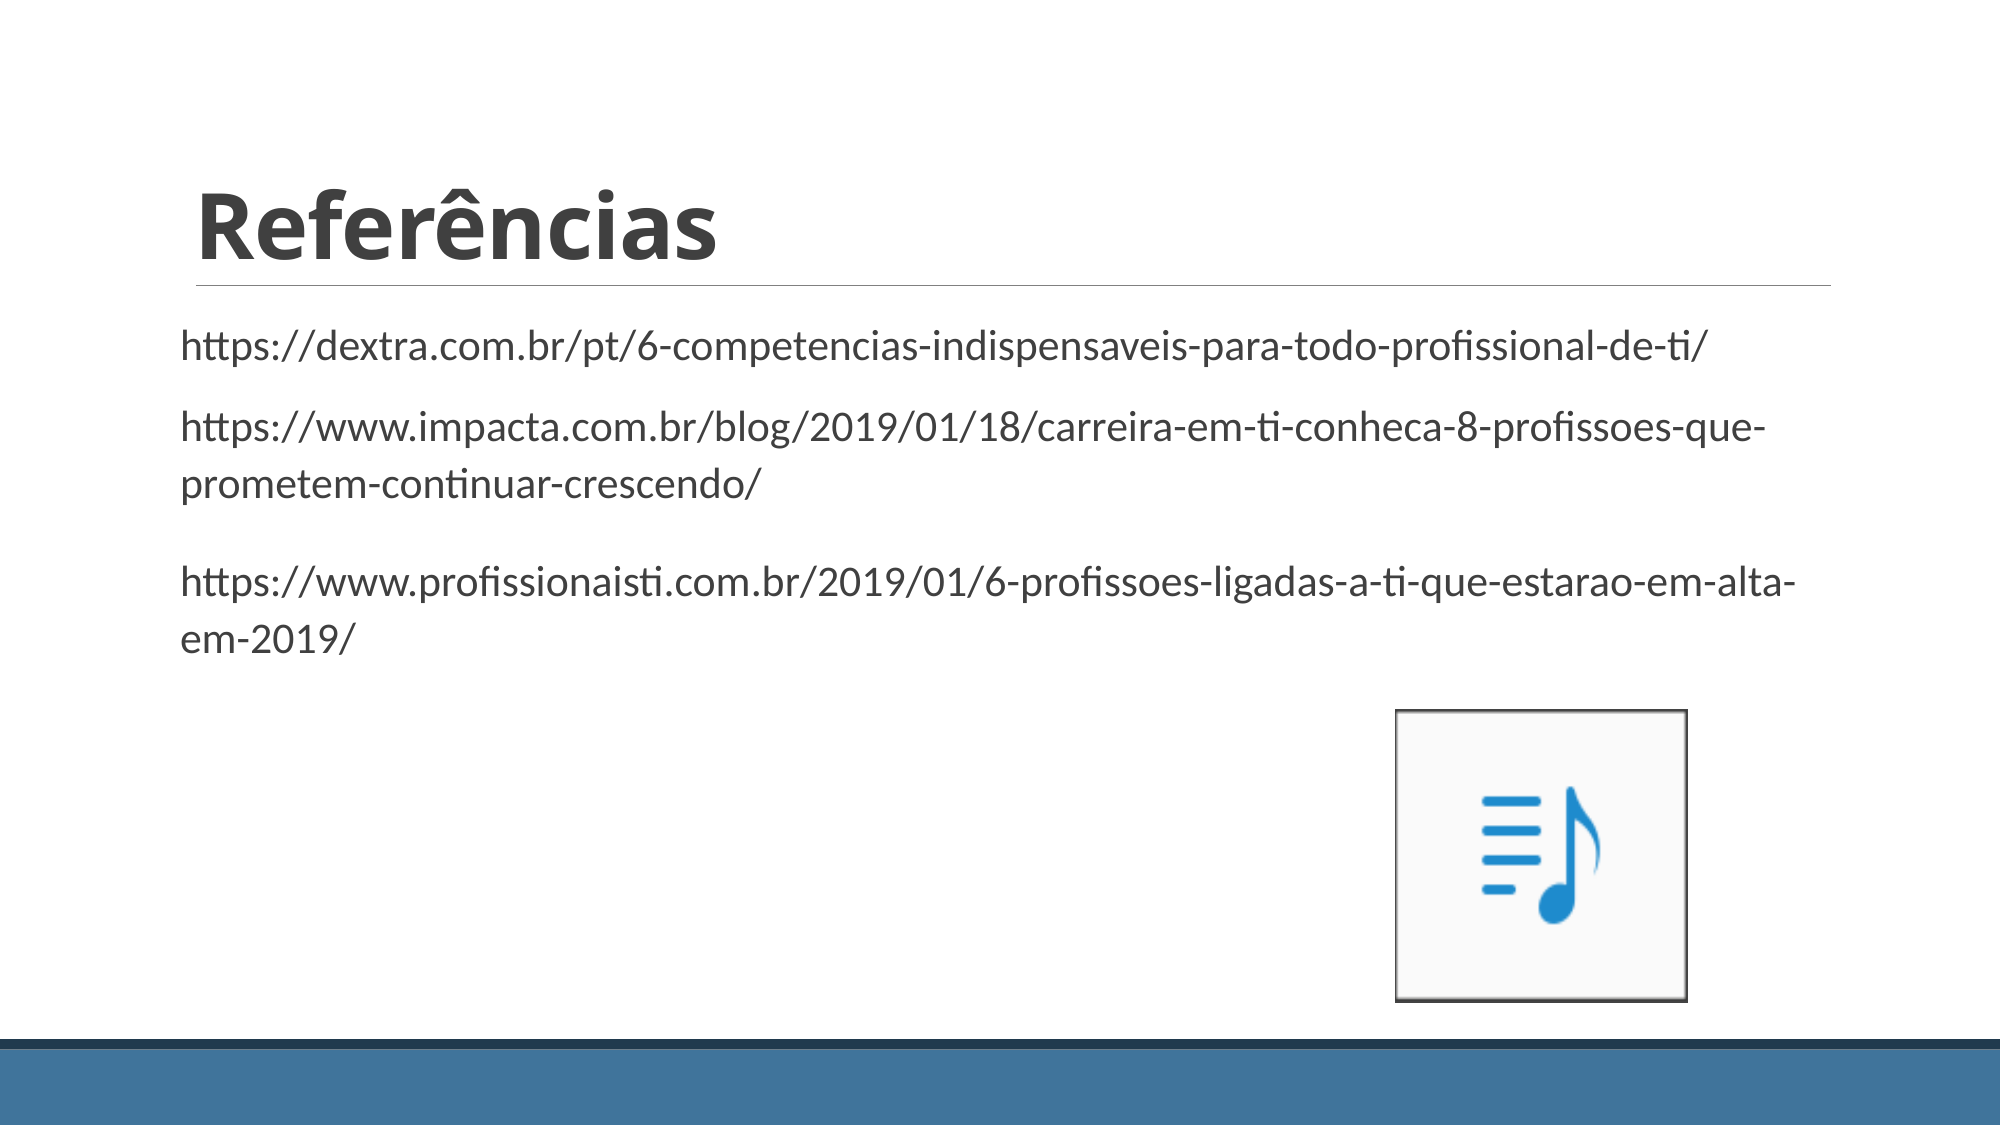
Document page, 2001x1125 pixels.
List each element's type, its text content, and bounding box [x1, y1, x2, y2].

text_box [1393, 708, 1689, 1004]
text_box https://dextra.com.br/pt/6-competencias-indispensaveis-para-todo-profissional-de-ti/ https://www.impacta.com.br/blog/2019/01/18/carreira-em-ti-conheca-8-profissoes-que-prometem-continuar-crescendo/ https://www.profissionaisti.com.br/2019/01/6-profissoes-ligadas-a-ti-que-estarao-em-alta-em-2019/ [180, 309, 1830, 1044]
text_box Referências [180, 47, 1830, 285]
